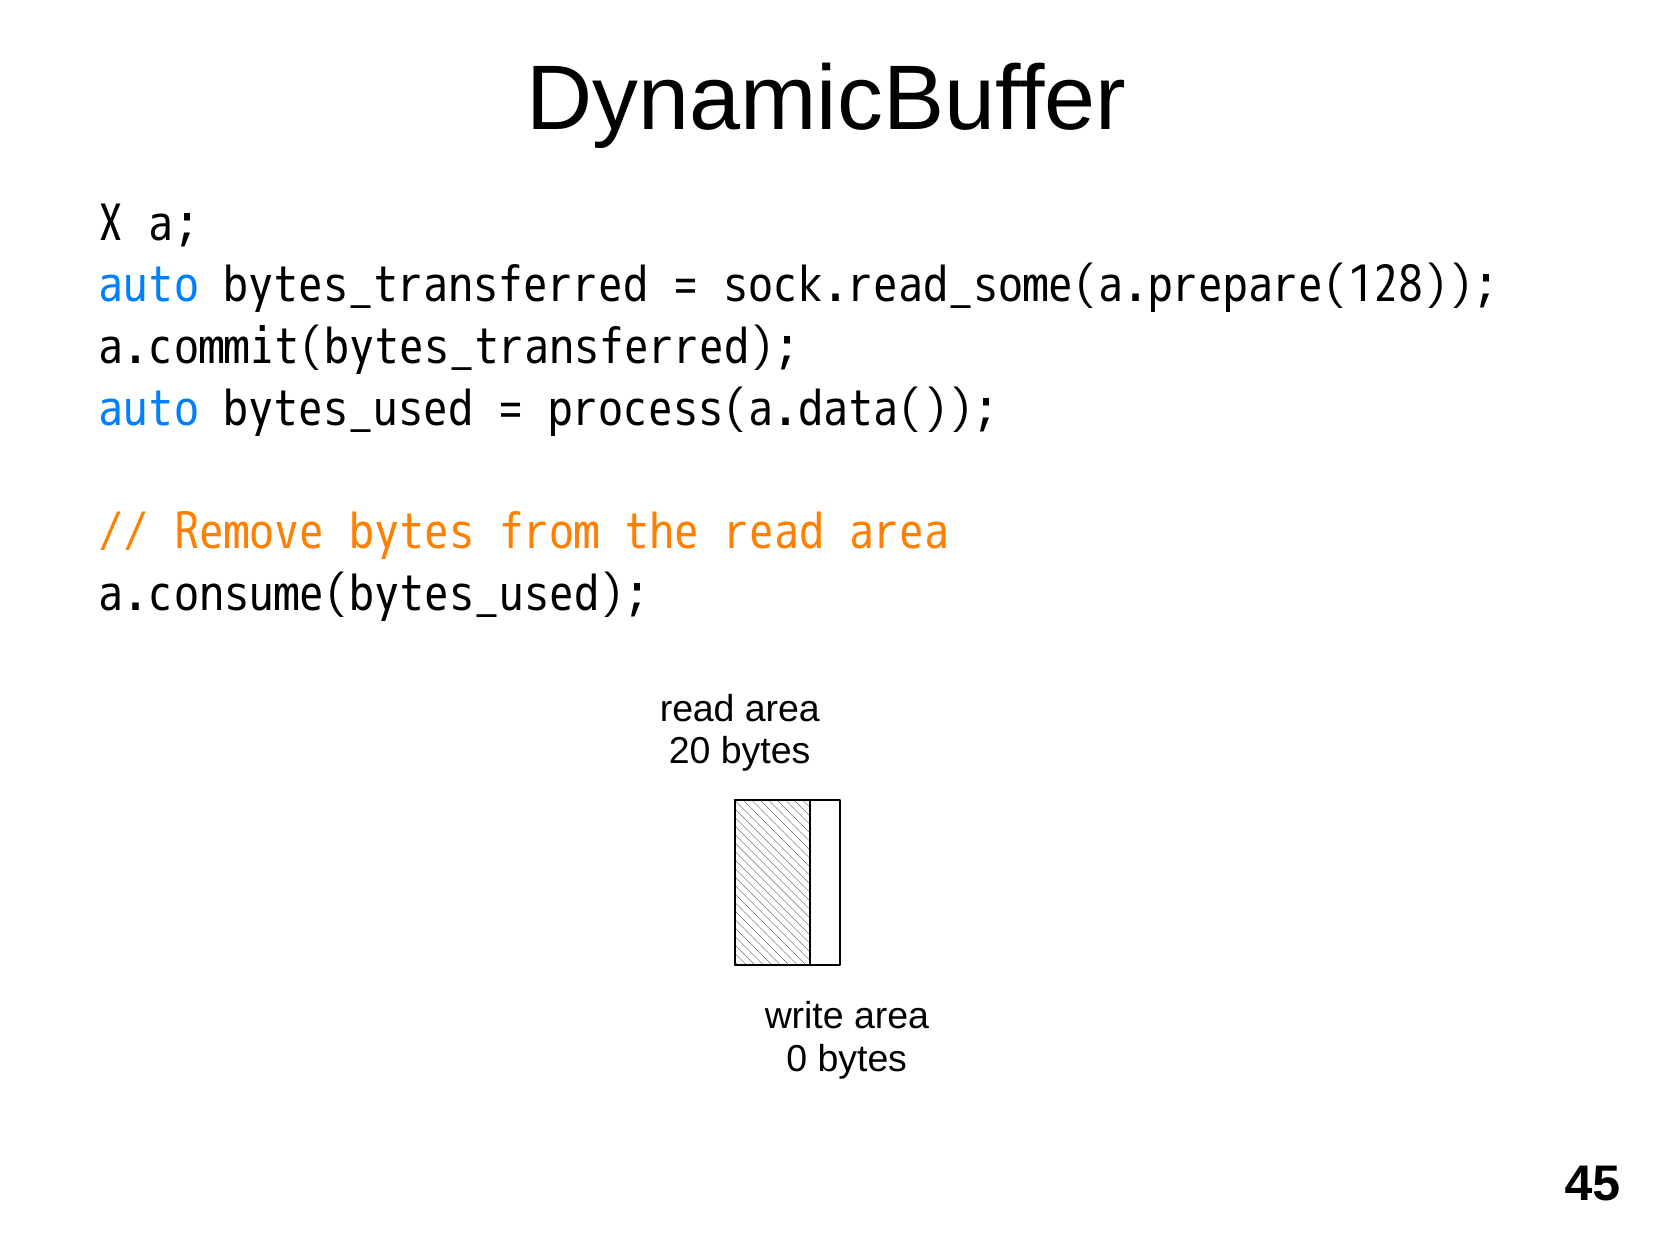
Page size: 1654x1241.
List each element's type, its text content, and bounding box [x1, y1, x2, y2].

text_box read area 20 bytes [645, 680, 835, 779]
text_box [735, 800, 841, 966]
text_box write area 0 bytes [750, 987, 944, 1086]
title DynamicBuffer [82, 15, 1571, 181]
text_box X a; auto bytes_transferred = sock.read_some(a.prepare(128)); a.commit(bytes_transferred); auto bytes_used = process(a.data()); // Remove bytes from the read area a.consume(bytes_used); [84, 190, 1570, 630]
